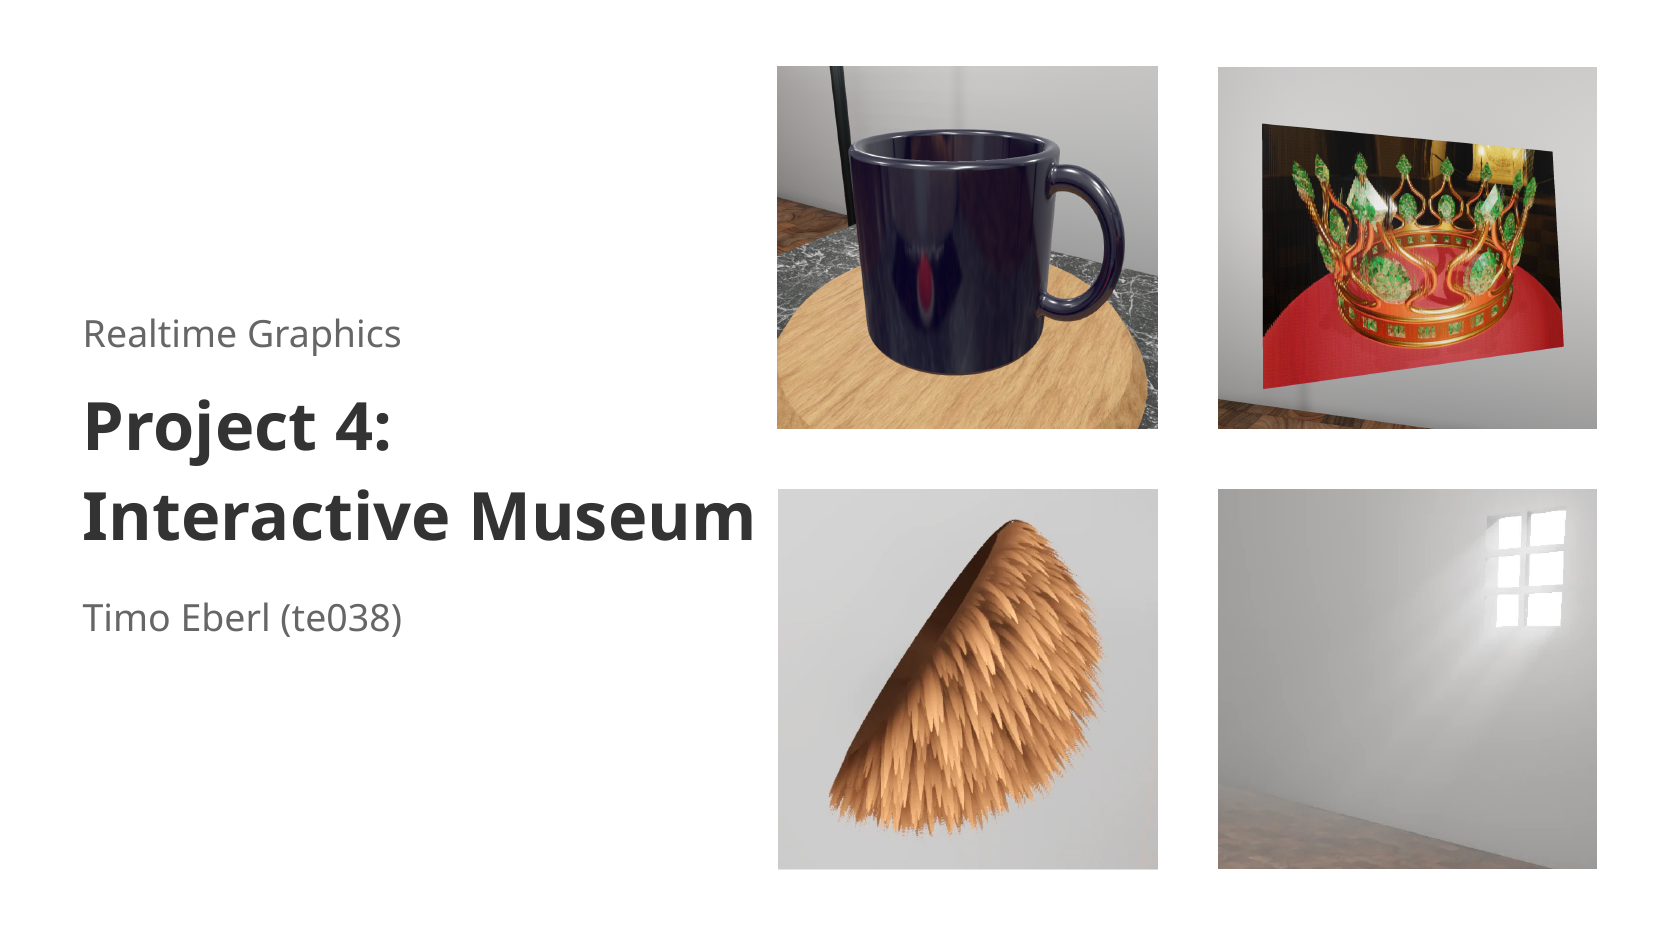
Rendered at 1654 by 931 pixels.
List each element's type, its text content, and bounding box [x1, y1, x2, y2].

title Project 4: Interactive Museum [82, 378, 776, 561]
picture [1218, 67, 1597, 429]
picture [778, 489, 1158, 870]
subtitle Timo Eberl (te038) [82, 575, 778, 659]
picture [1218, 489, 1597, 869]
text_box Realtime Graphics [82, 291, 777, 375]
picture [777, 66, 1158, 429]
